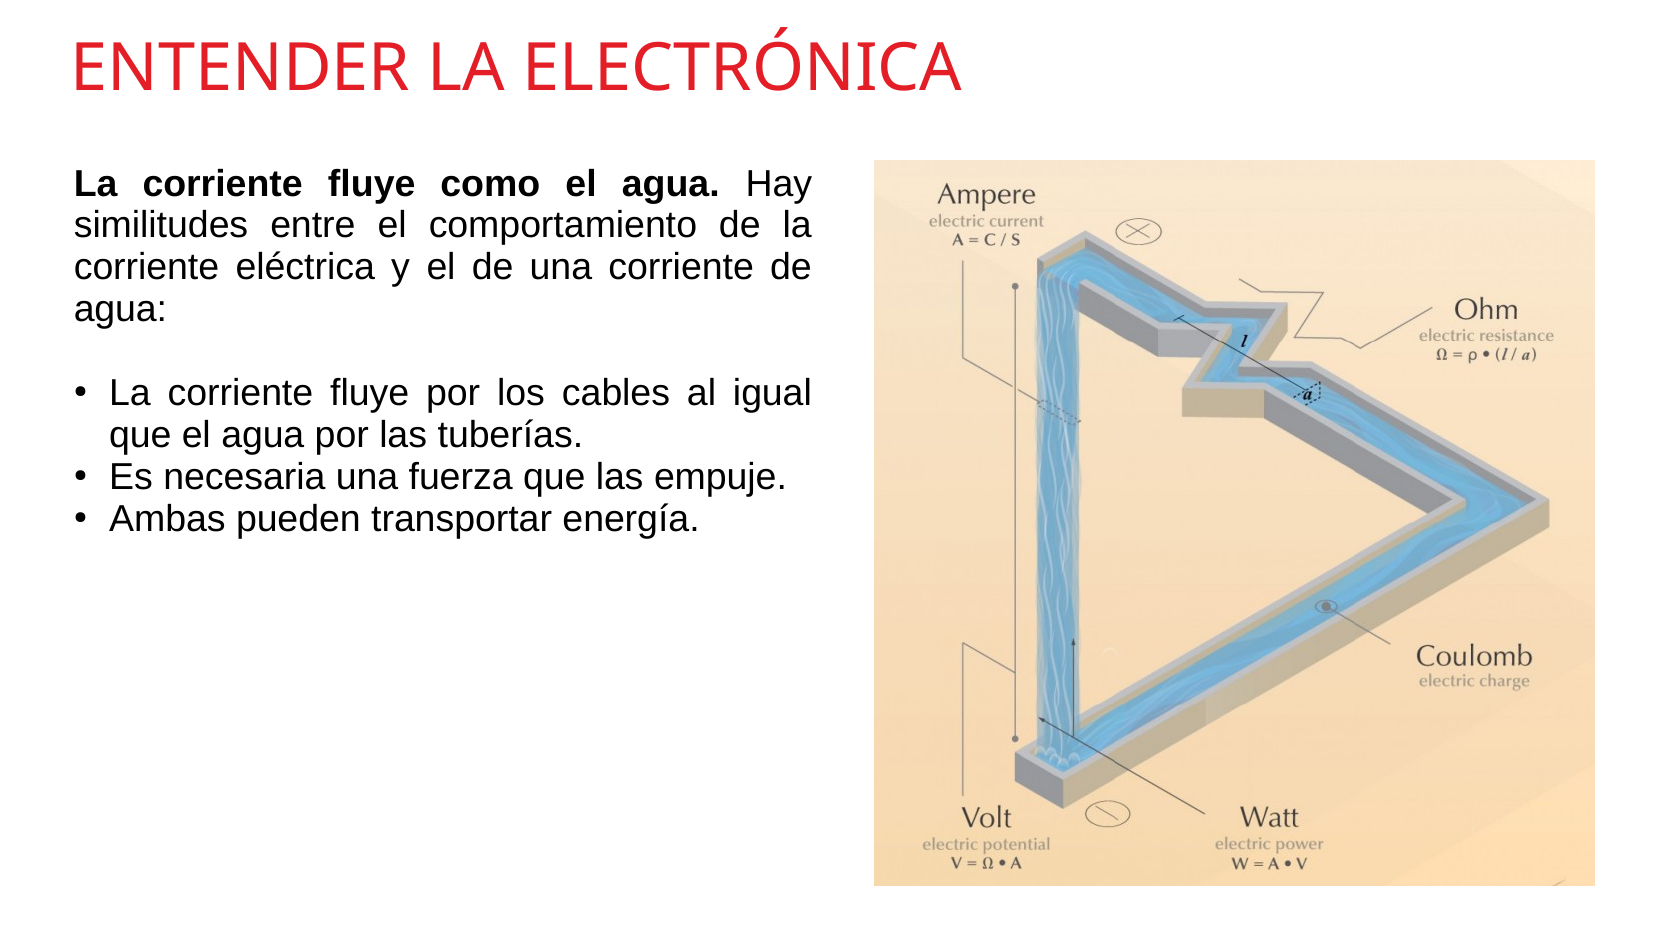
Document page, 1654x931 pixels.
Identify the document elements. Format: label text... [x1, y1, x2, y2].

text_box La corriente fluye como el agua. Hay similitudes entre el comportamiento de la corriente eléctrica y el de una corriente de agua: La corriente fluye por los cables al igual que el agua por las tuberías. Es necesaria una fuerza que las empuje. Ambas pueden transportar energía. [59, 154, 827, 886]
picture [874, 160, 1595, 886]
title ENTENDER LA ELECTRÓNICA [70, 11, 1347, 118]
